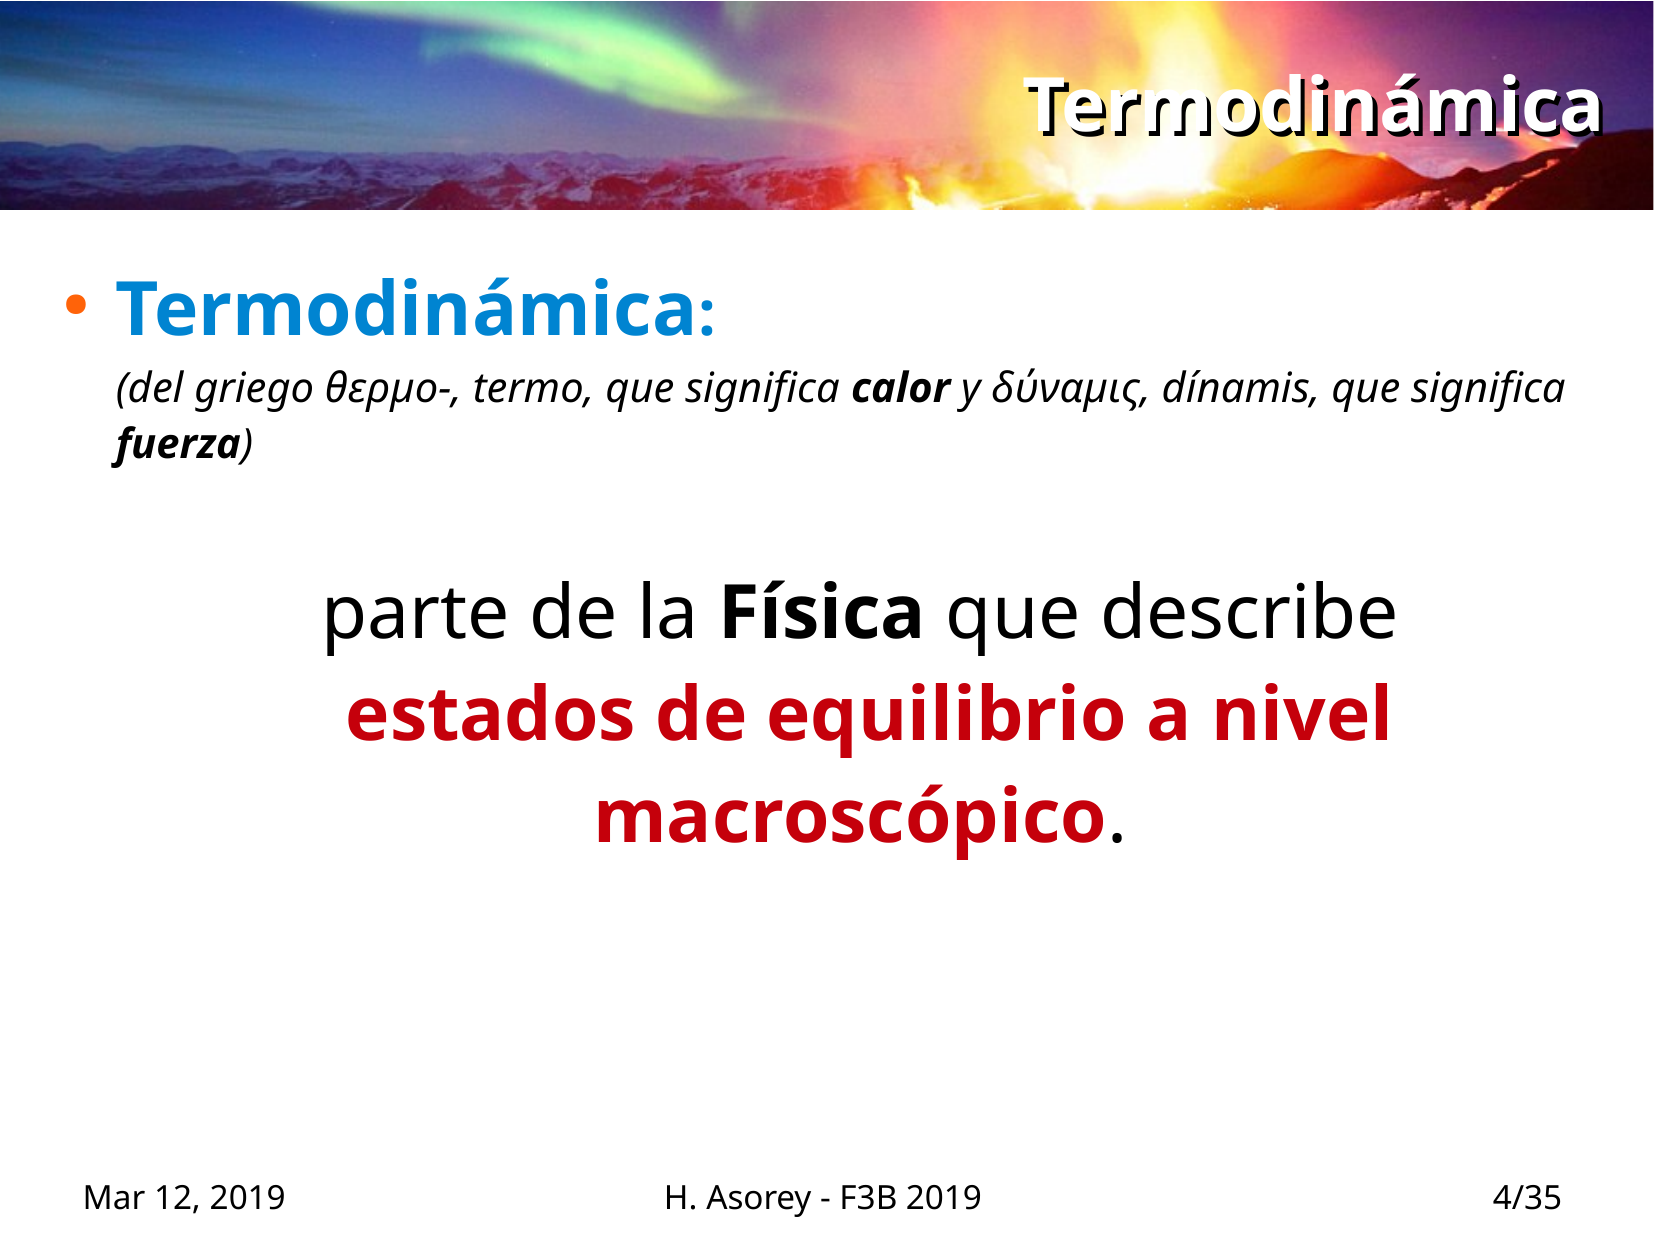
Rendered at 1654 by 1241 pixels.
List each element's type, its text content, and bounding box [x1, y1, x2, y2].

title Termodinámica [45, 15, 1606, 191]
list Termodinámica: (del griego θερμo-, termo, que significa calor y δύναμις, dínamis, que significa fuerza) parte de la Física que describe estados de equilibrio a nivel macroscópico. [45, 255, 1606, 1156]
picture [0, 1, 1654, 210]
